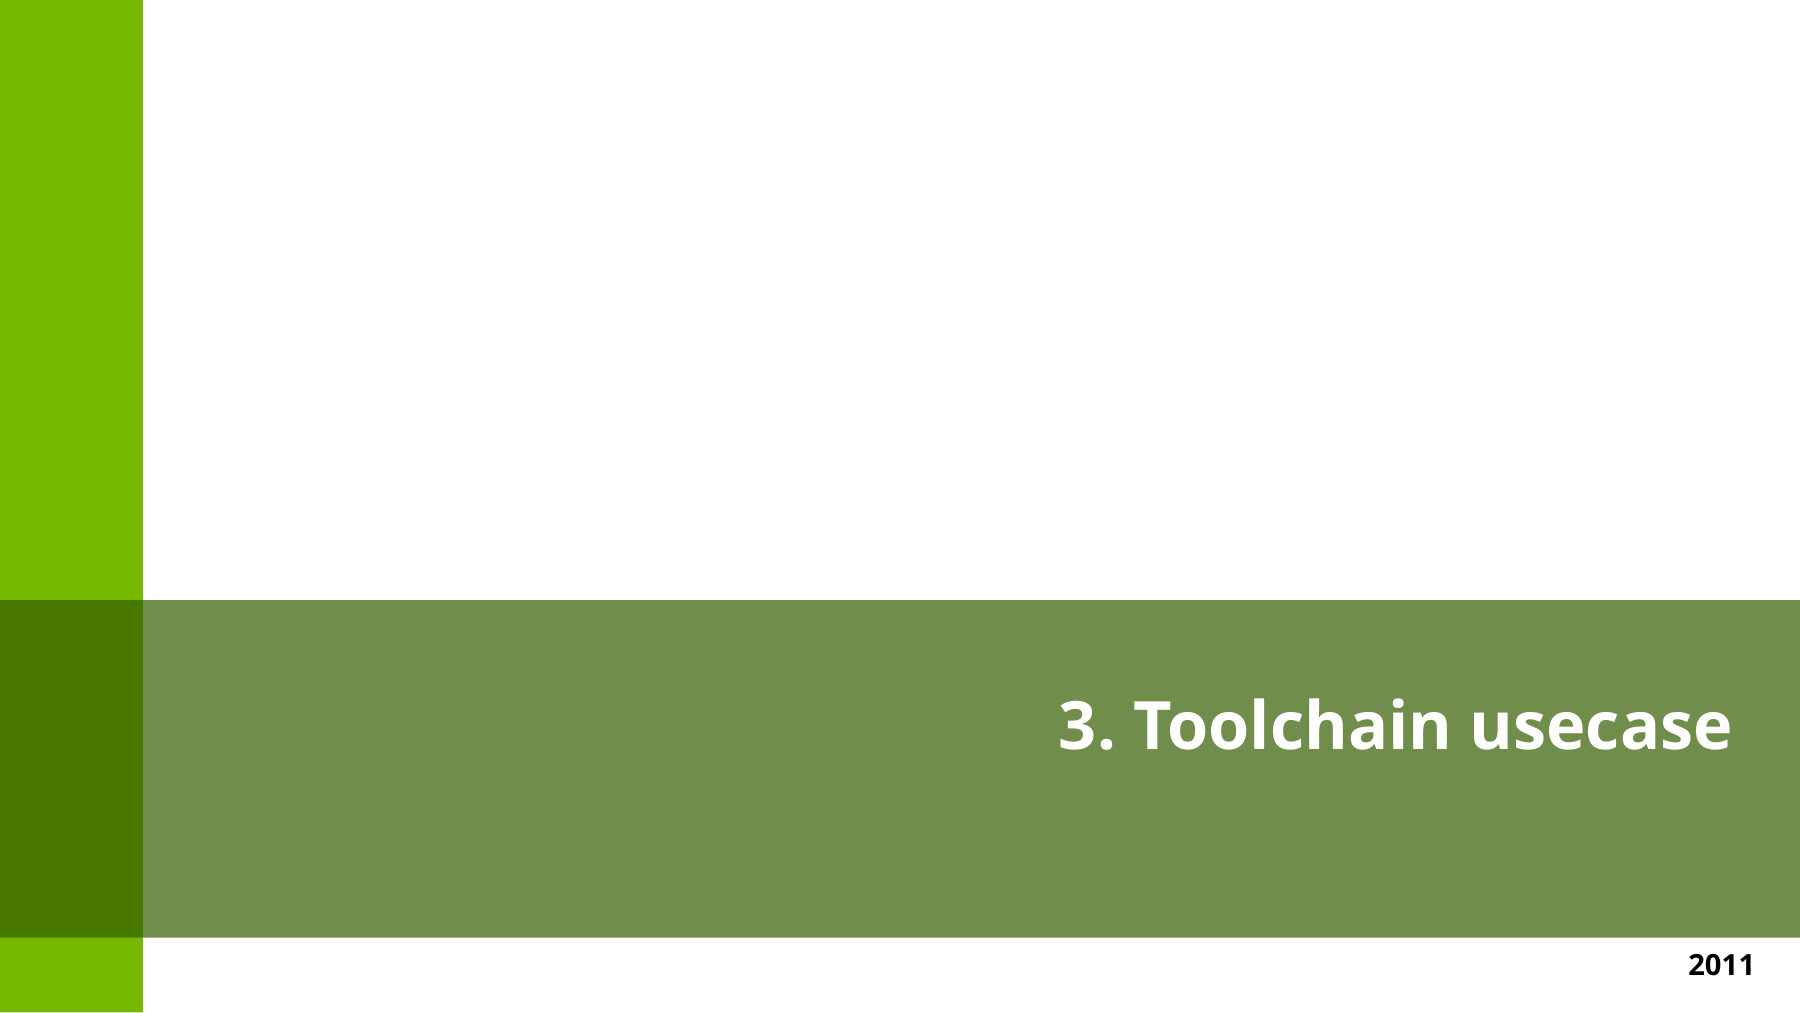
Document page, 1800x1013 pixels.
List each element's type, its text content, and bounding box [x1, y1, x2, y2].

text_box 3. Toolchain usecase [0, 600, 1800, 938]
